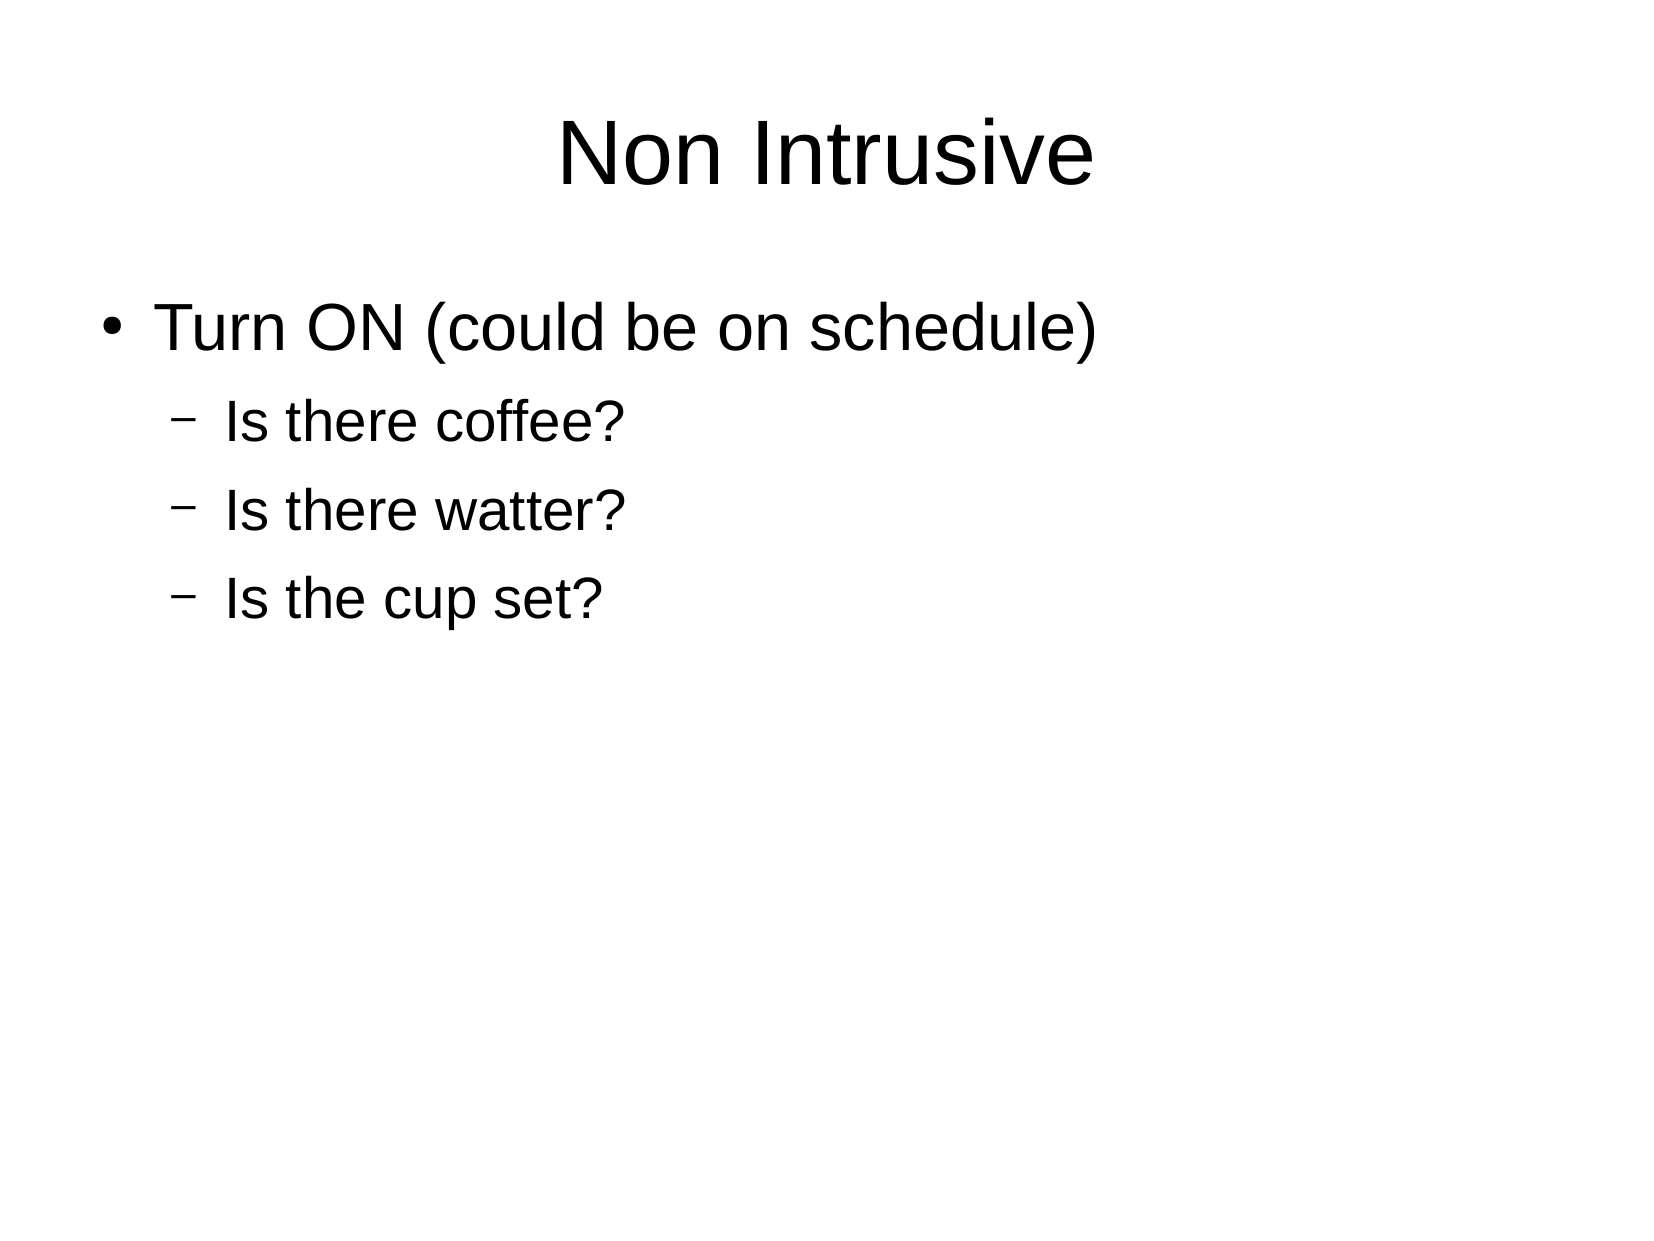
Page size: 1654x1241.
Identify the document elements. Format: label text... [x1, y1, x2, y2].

list Turn ON (could be on schedule) Is there coffee? Is there watter? Is the cup set? [82, 290, 1571, 1010]
title Non Intrusive [82, 49, 1571, 257]
